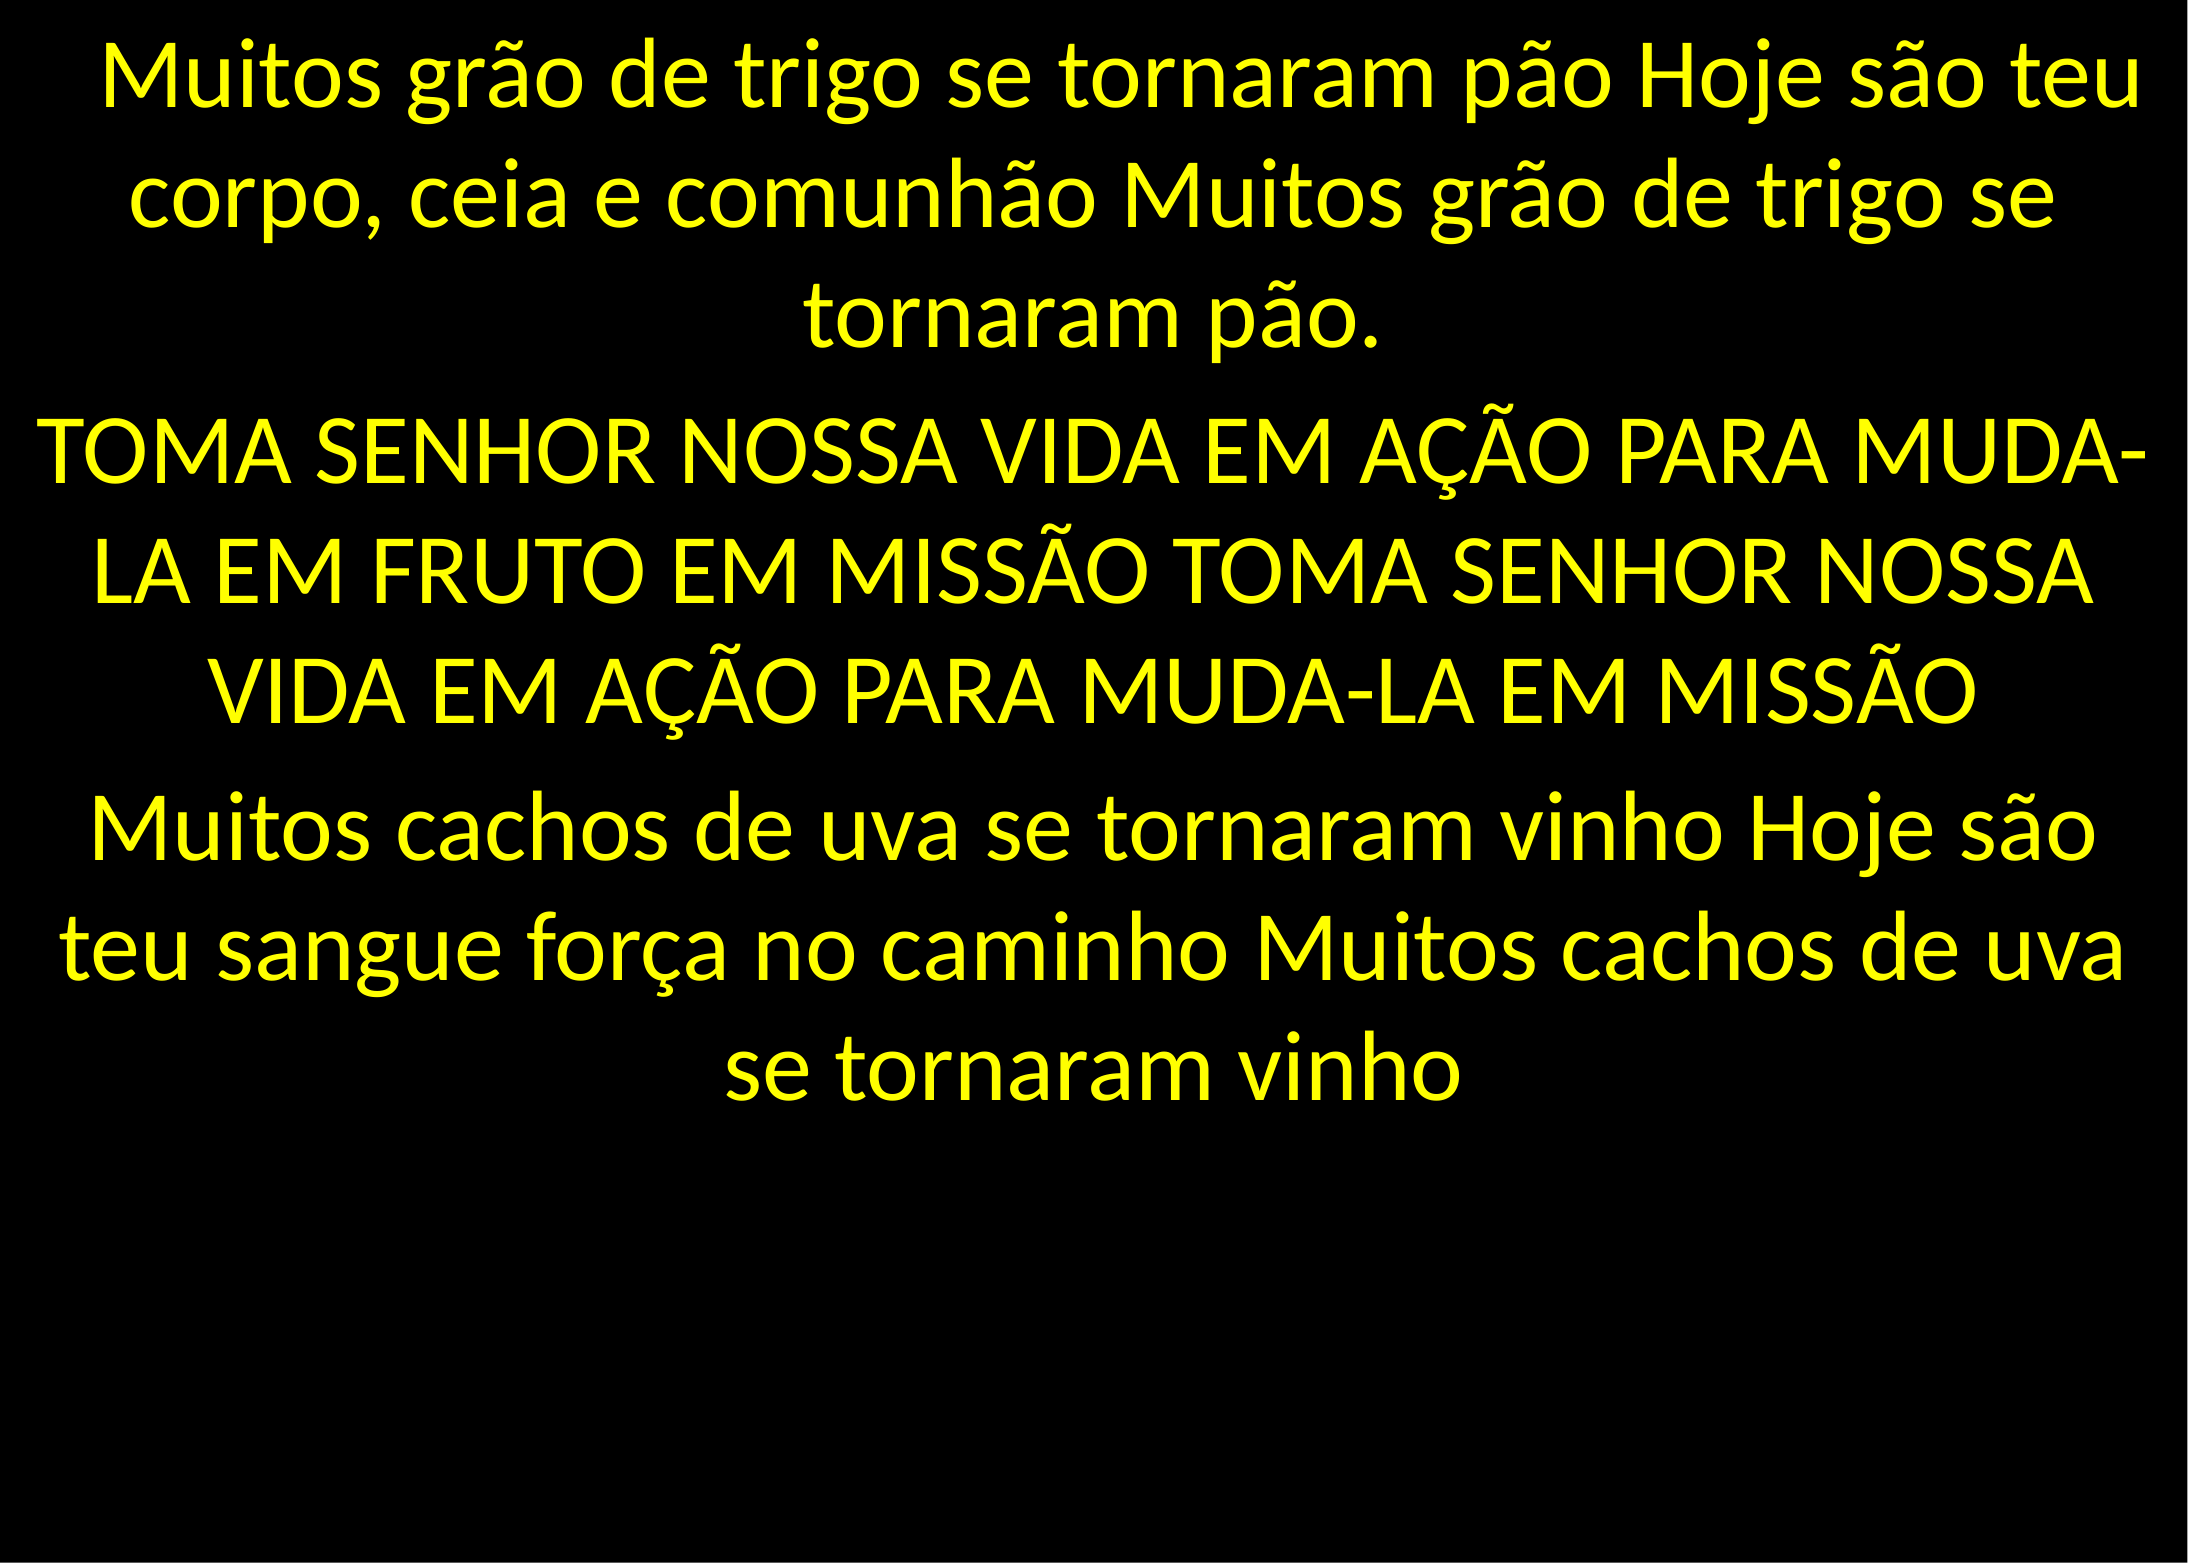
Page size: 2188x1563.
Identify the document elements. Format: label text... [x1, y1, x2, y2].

subtitle Muitos grão de trigo se tornaram pão Hoje são teu corpo, ceia e comunhão Muitos grão de trigo se tornaram pão. TOMA SENHOR NOSSA VIDA EM AÇÃO PARA MUDA-LA EM FRUTO EM MISSÃO TOMA SENHOR NOSSA VIDA EM AÇÃO PARA MUDA-LA EM MISSÃO Muitos cachos de uva se tornaram vinho Hoje são teu sangue força no caminho Muitos cachos de uva se tornaram vinho [0, 0, 2188, 1563]
